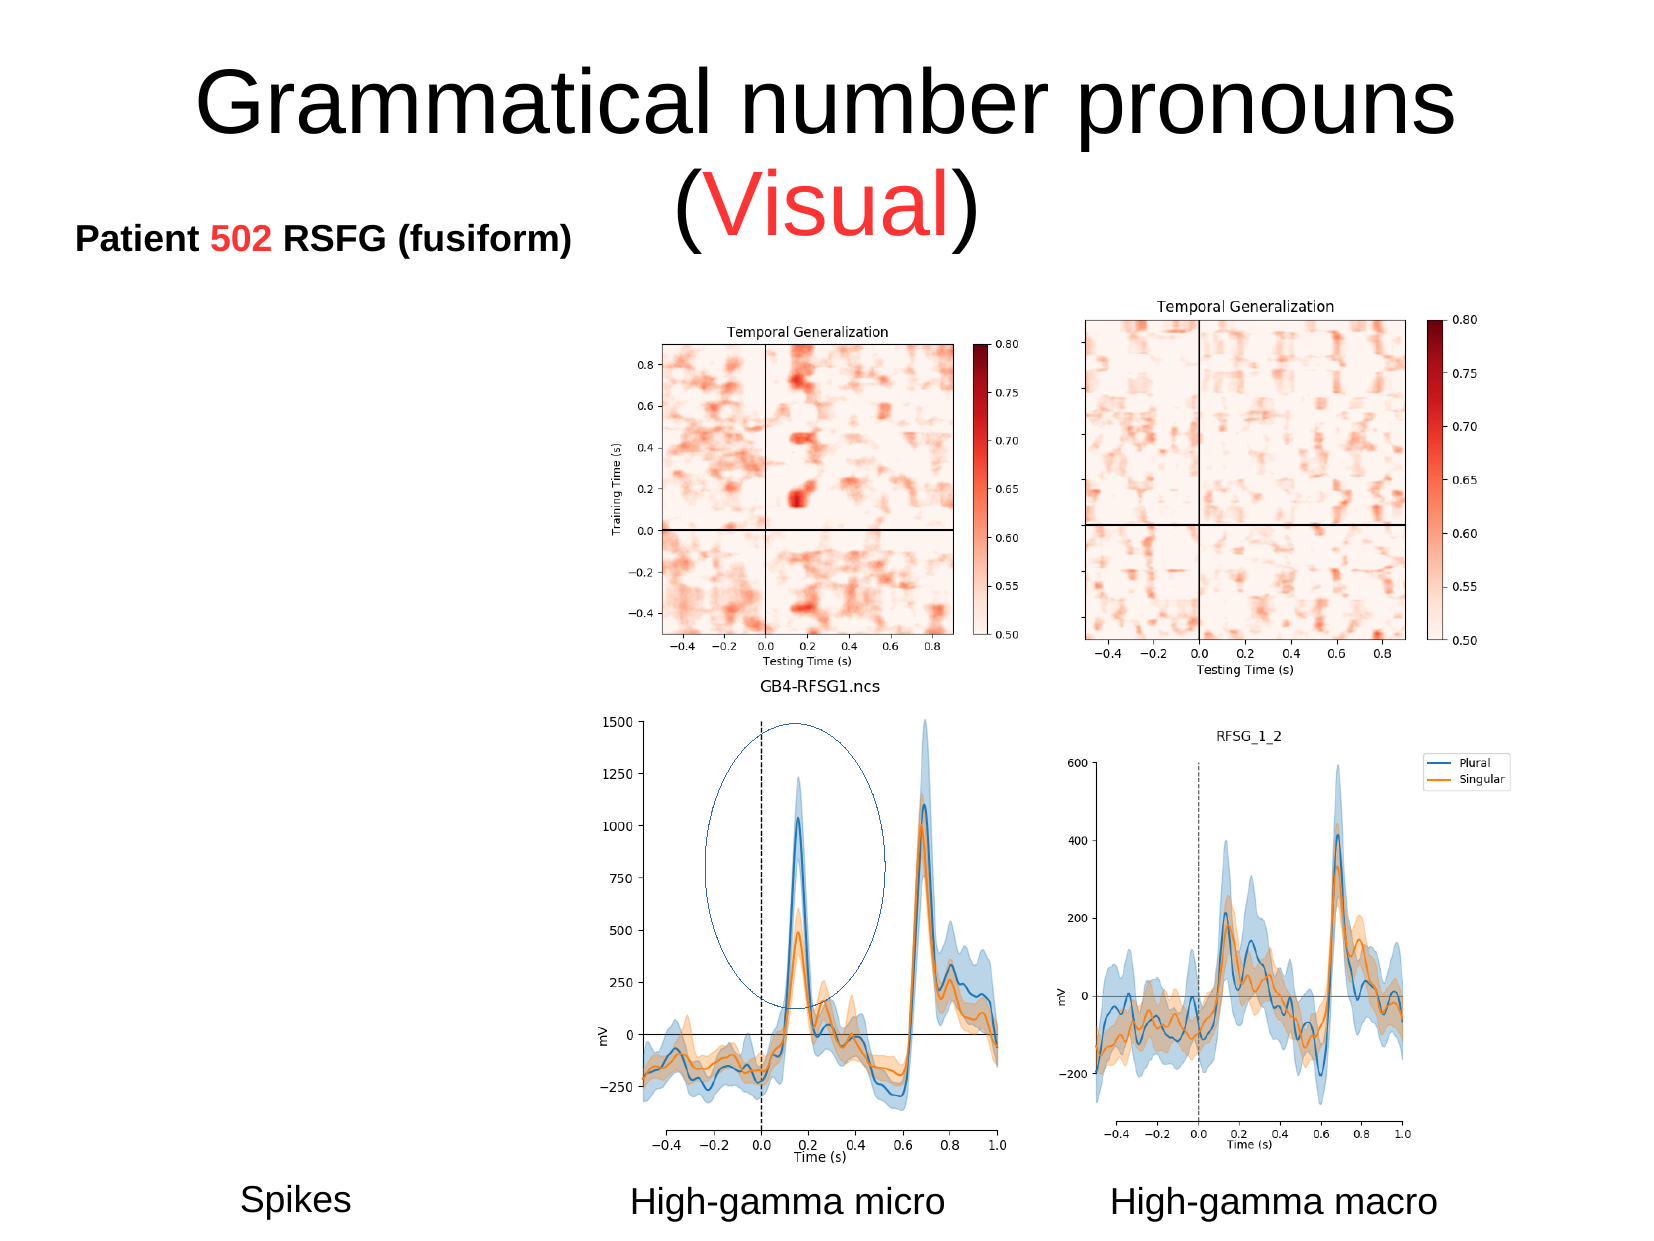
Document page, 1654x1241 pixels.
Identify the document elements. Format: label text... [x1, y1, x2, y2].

text_box High-gamma micro [615, 1173, 976, 1231]
title Grammatical number pronouns (Visual) [82, 49, 1571, 257]
text_box Spikes [225, 1171, 406, 1229]
picture [549, 269, 1654, 1191]
text_box Patient 502 RSFG (fusiform) [60, 210, 616, 271]
text_box High-gamma macro [1095, 1174, 1456, 1231]
